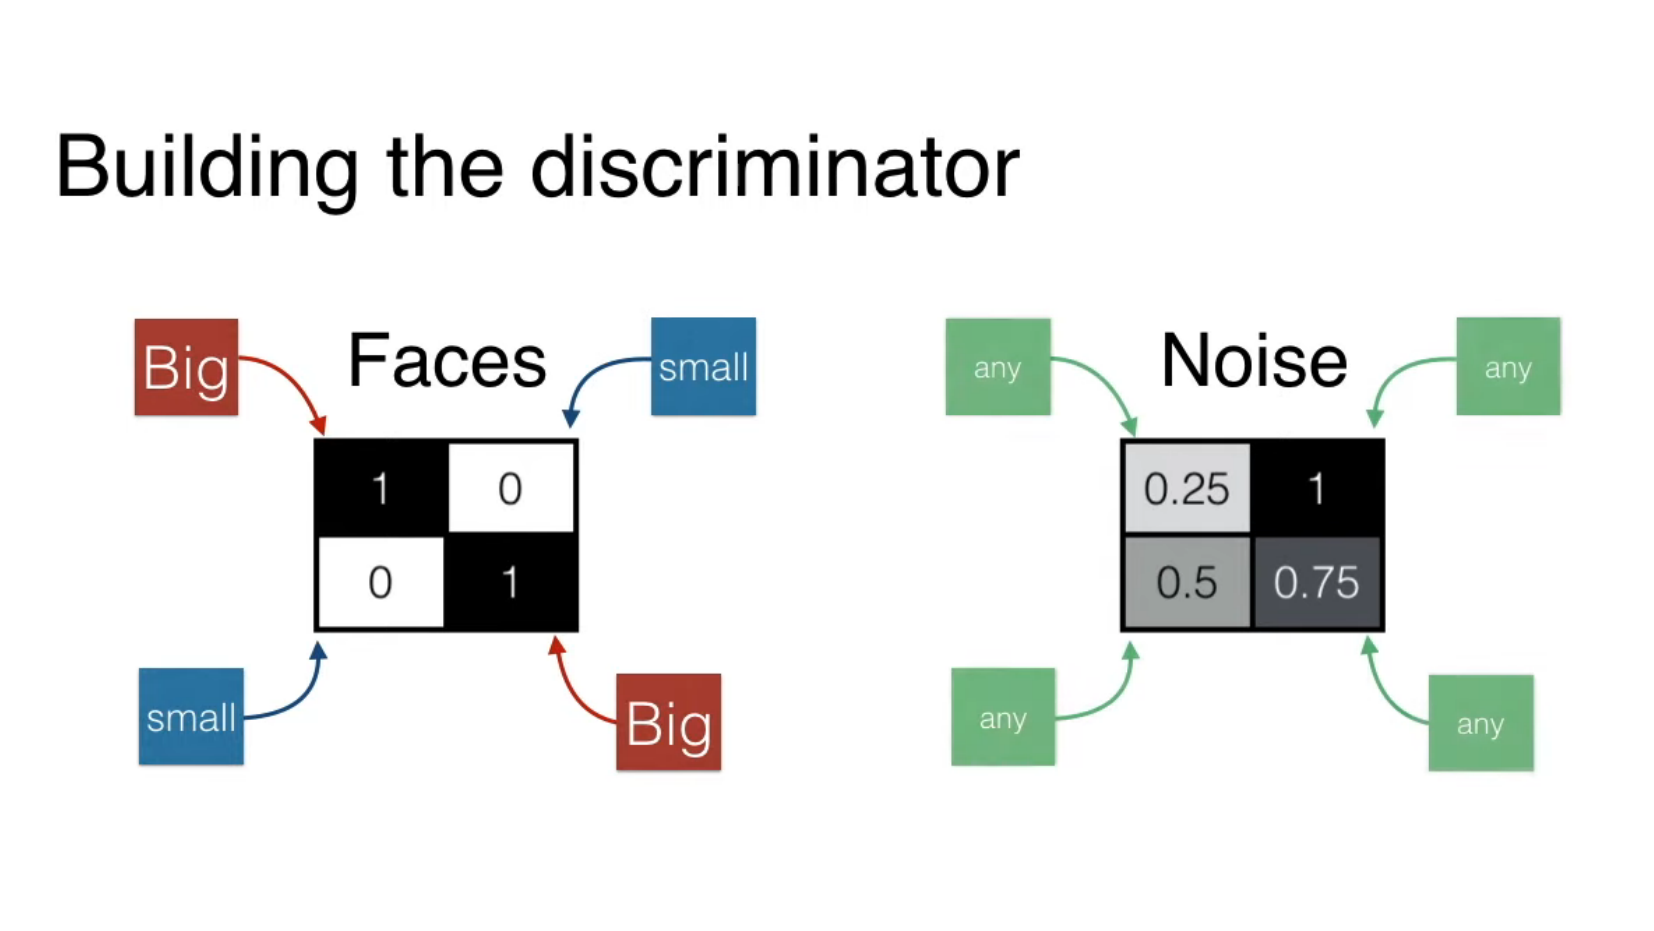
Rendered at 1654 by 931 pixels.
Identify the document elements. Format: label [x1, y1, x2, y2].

picture [54, 129, 1577, 787]
